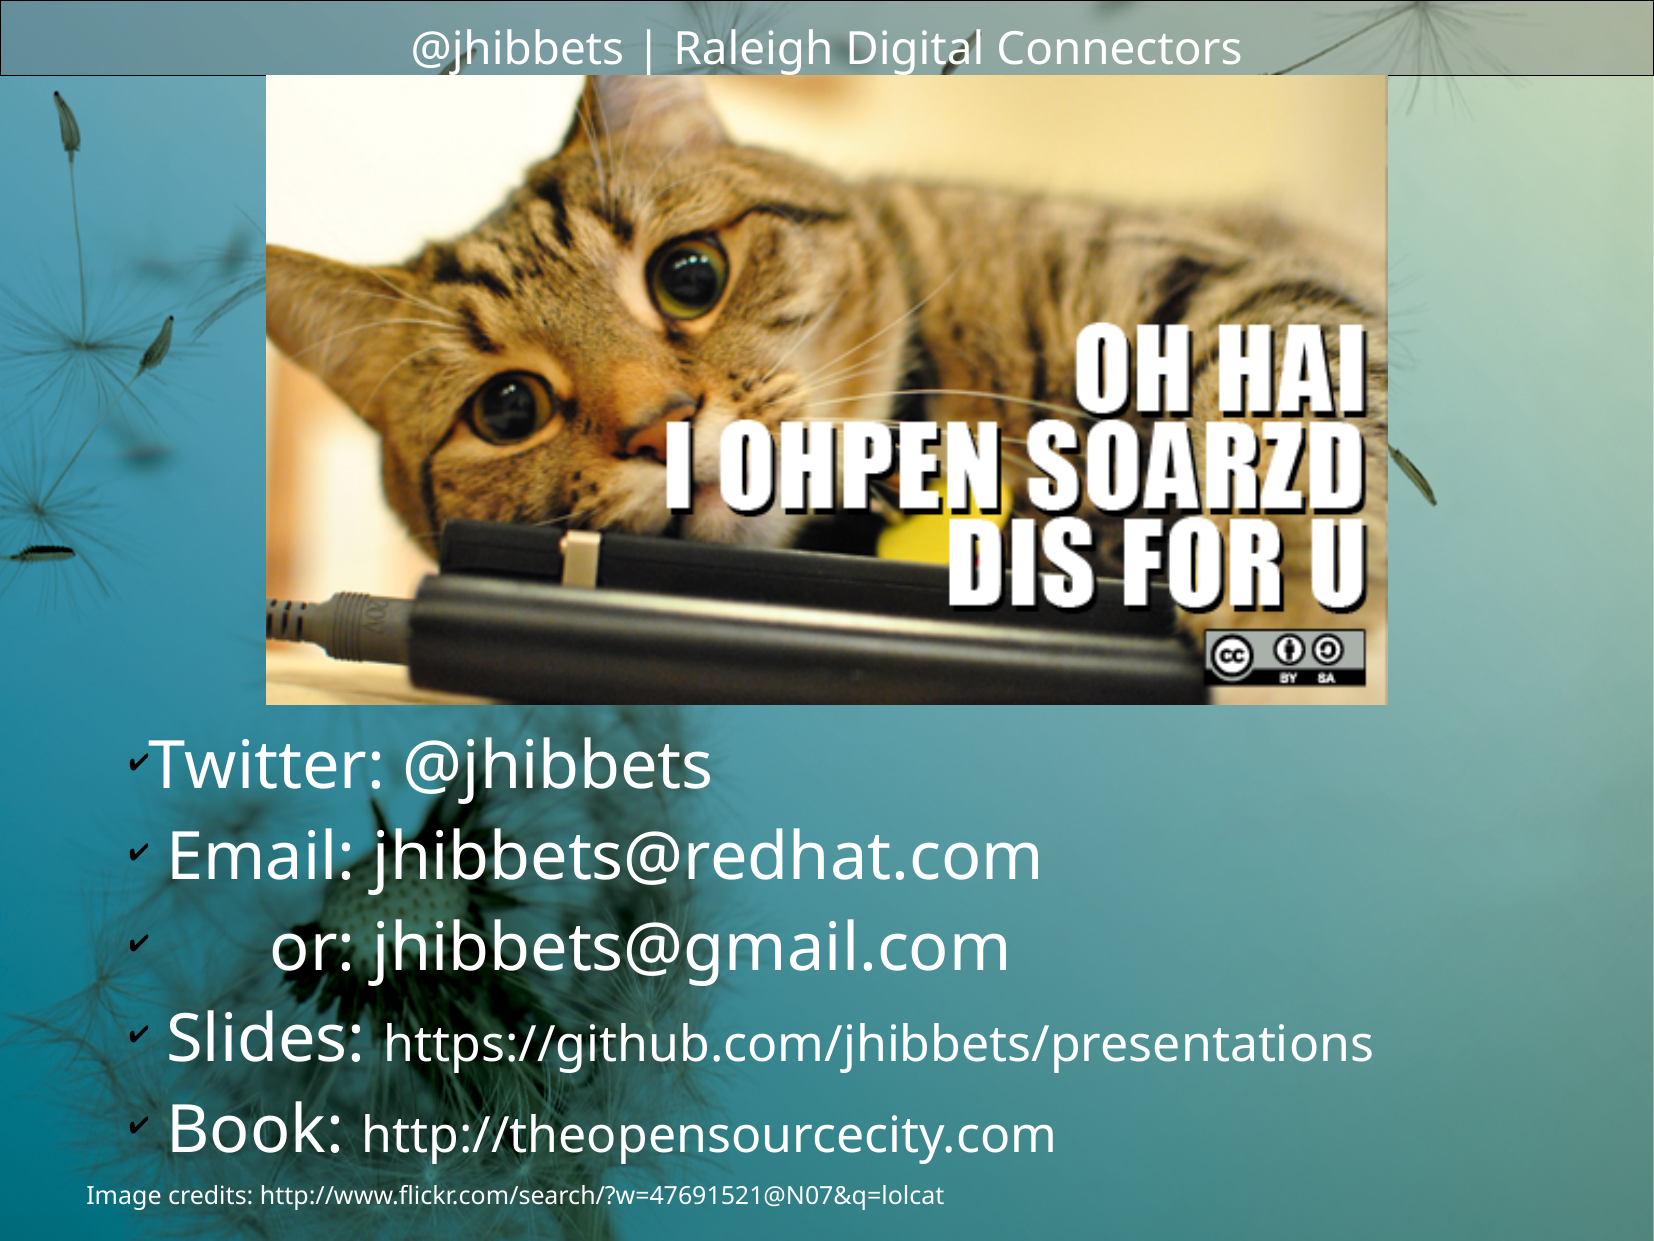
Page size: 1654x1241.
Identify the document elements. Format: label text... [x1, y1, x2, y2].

text_box Twitter: @jhibbets Email: jhibbets@redhat.com or: jhibbets@gmail.com Slides: https://github.com/jhibbets/presentations Book: http://theopensourcecity.com [129, 719, 1525, 1171]
text_box Image credits: http://www.flickr.com/search/?w=47691521@N07&q=lolcat [71, 1170, 976, 1213]
picture [0, 75, 1654, 1241]
